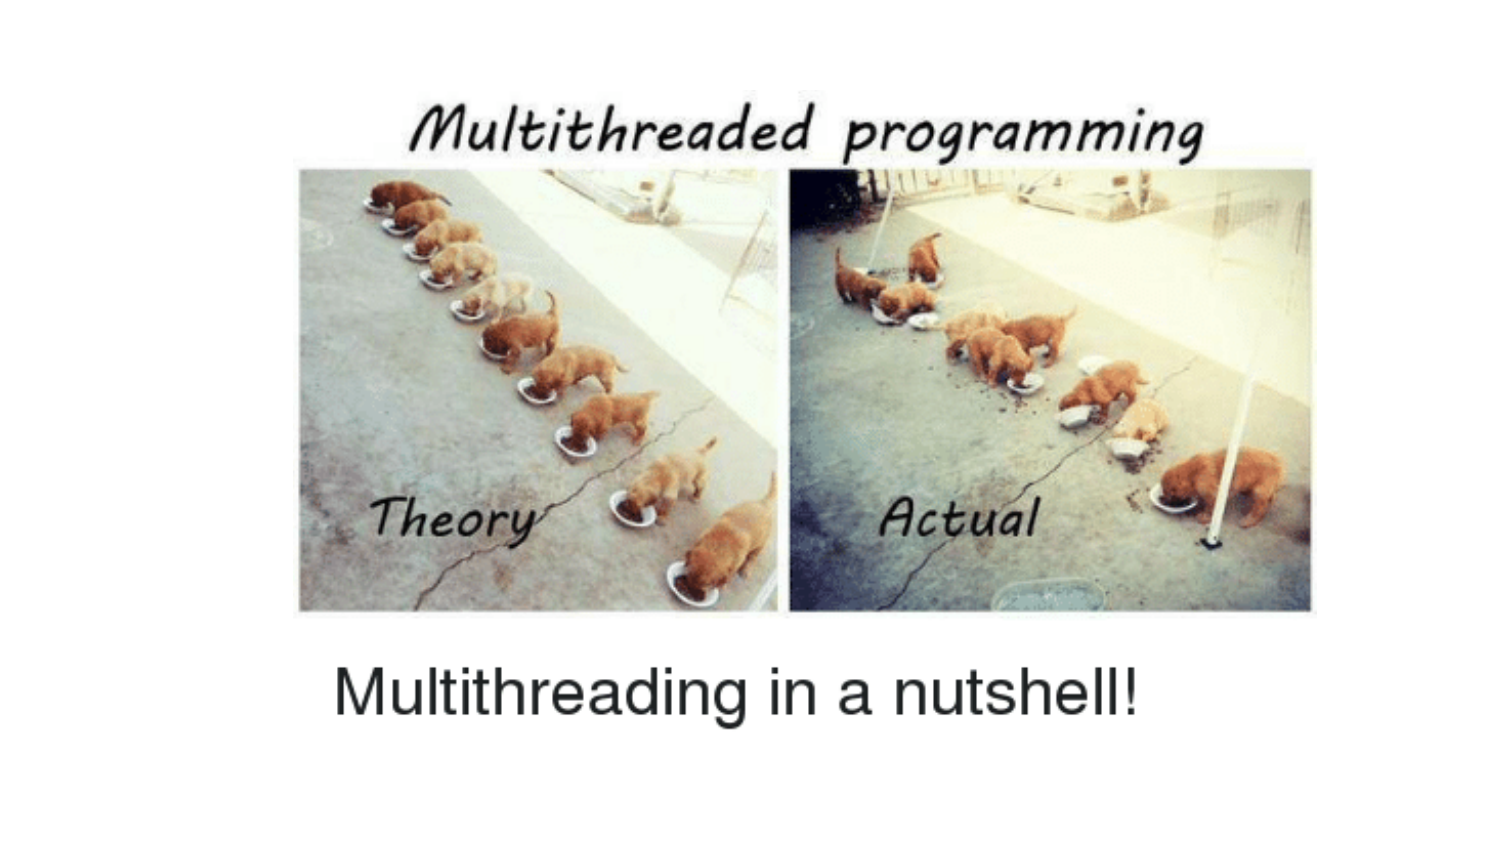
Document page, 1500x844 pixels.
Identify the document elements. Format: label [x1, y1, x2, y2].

picture [293, 90, 1317, 754]
